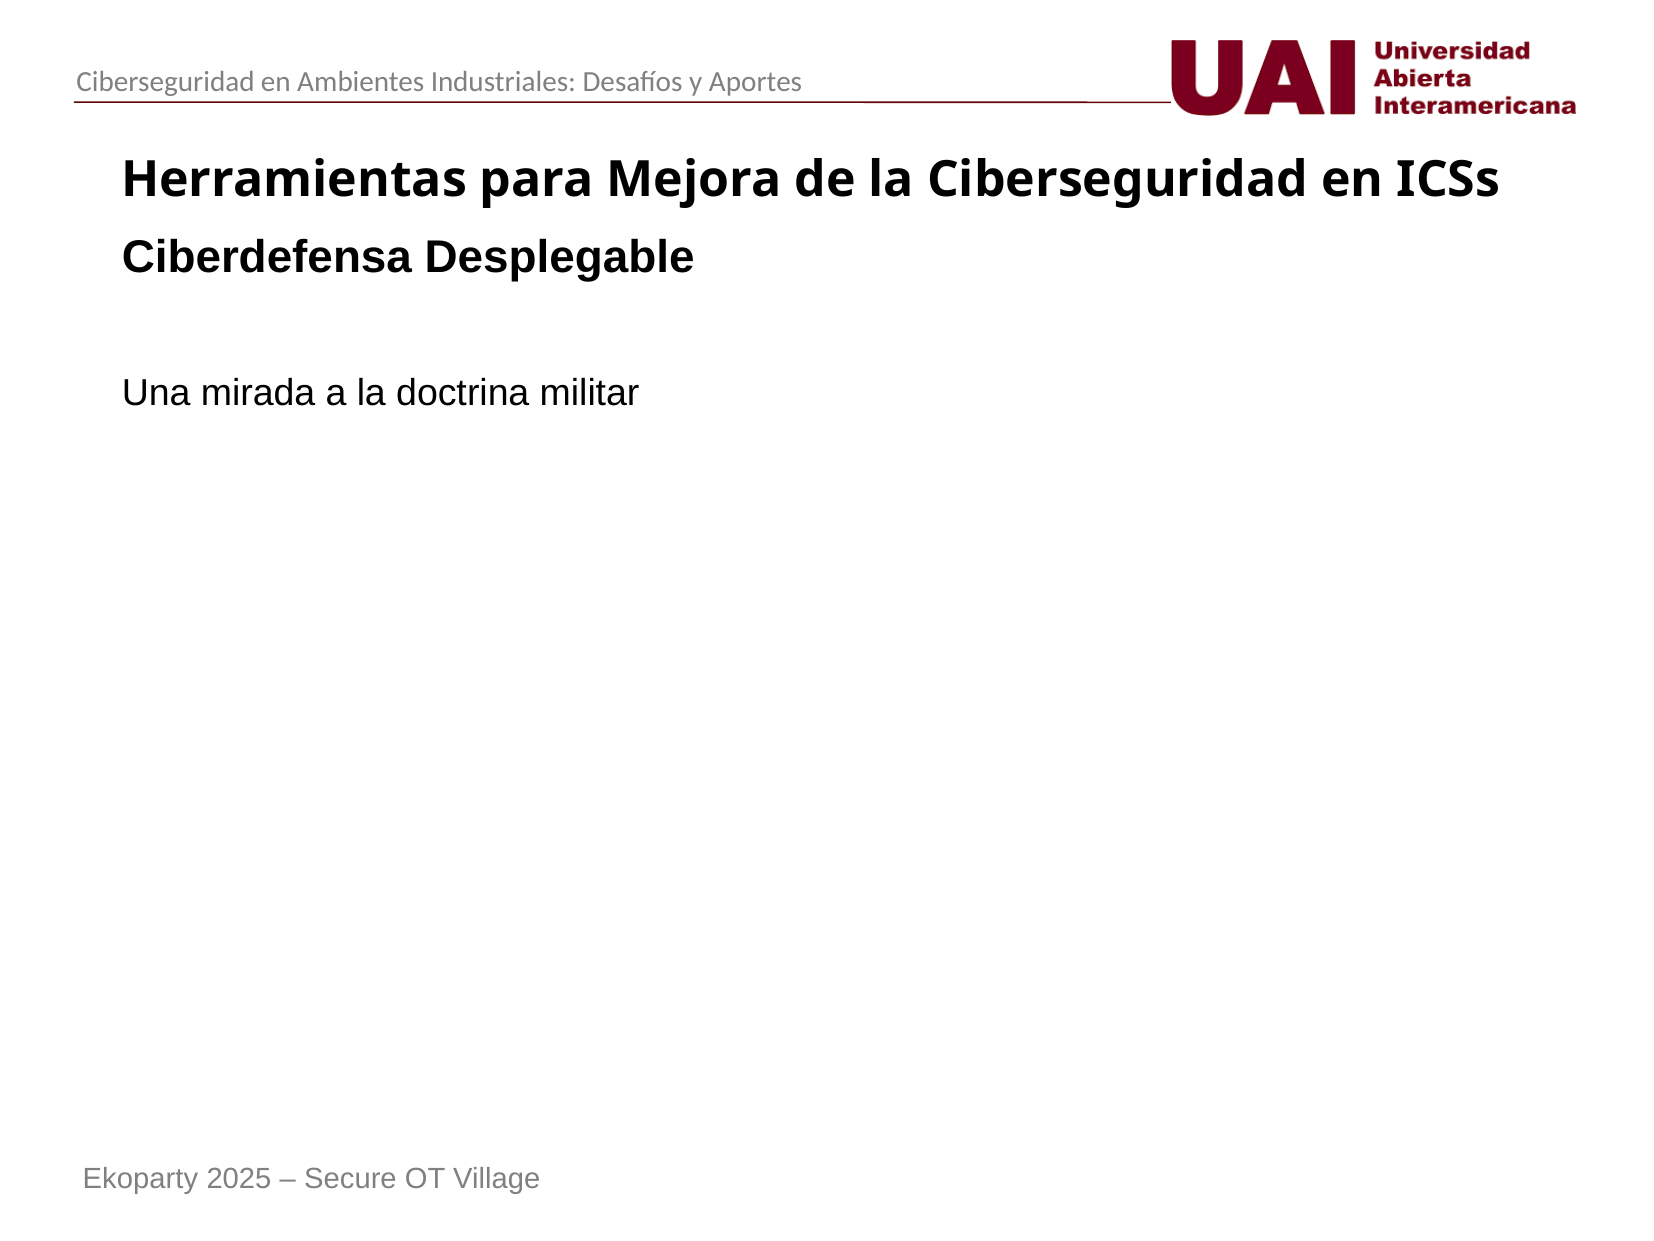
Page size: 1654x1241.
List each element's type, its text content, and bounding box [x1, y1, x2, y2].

text_box Ciberdefensa Desplegable Una mirada a la doctrina militar [107, 223, 1512, 1089]
text_box Herramientas para Mejora de la Ciberseguridad en ICSs [106, 135, 1516, 219]
picture [1171, 40, 1577, 116]
